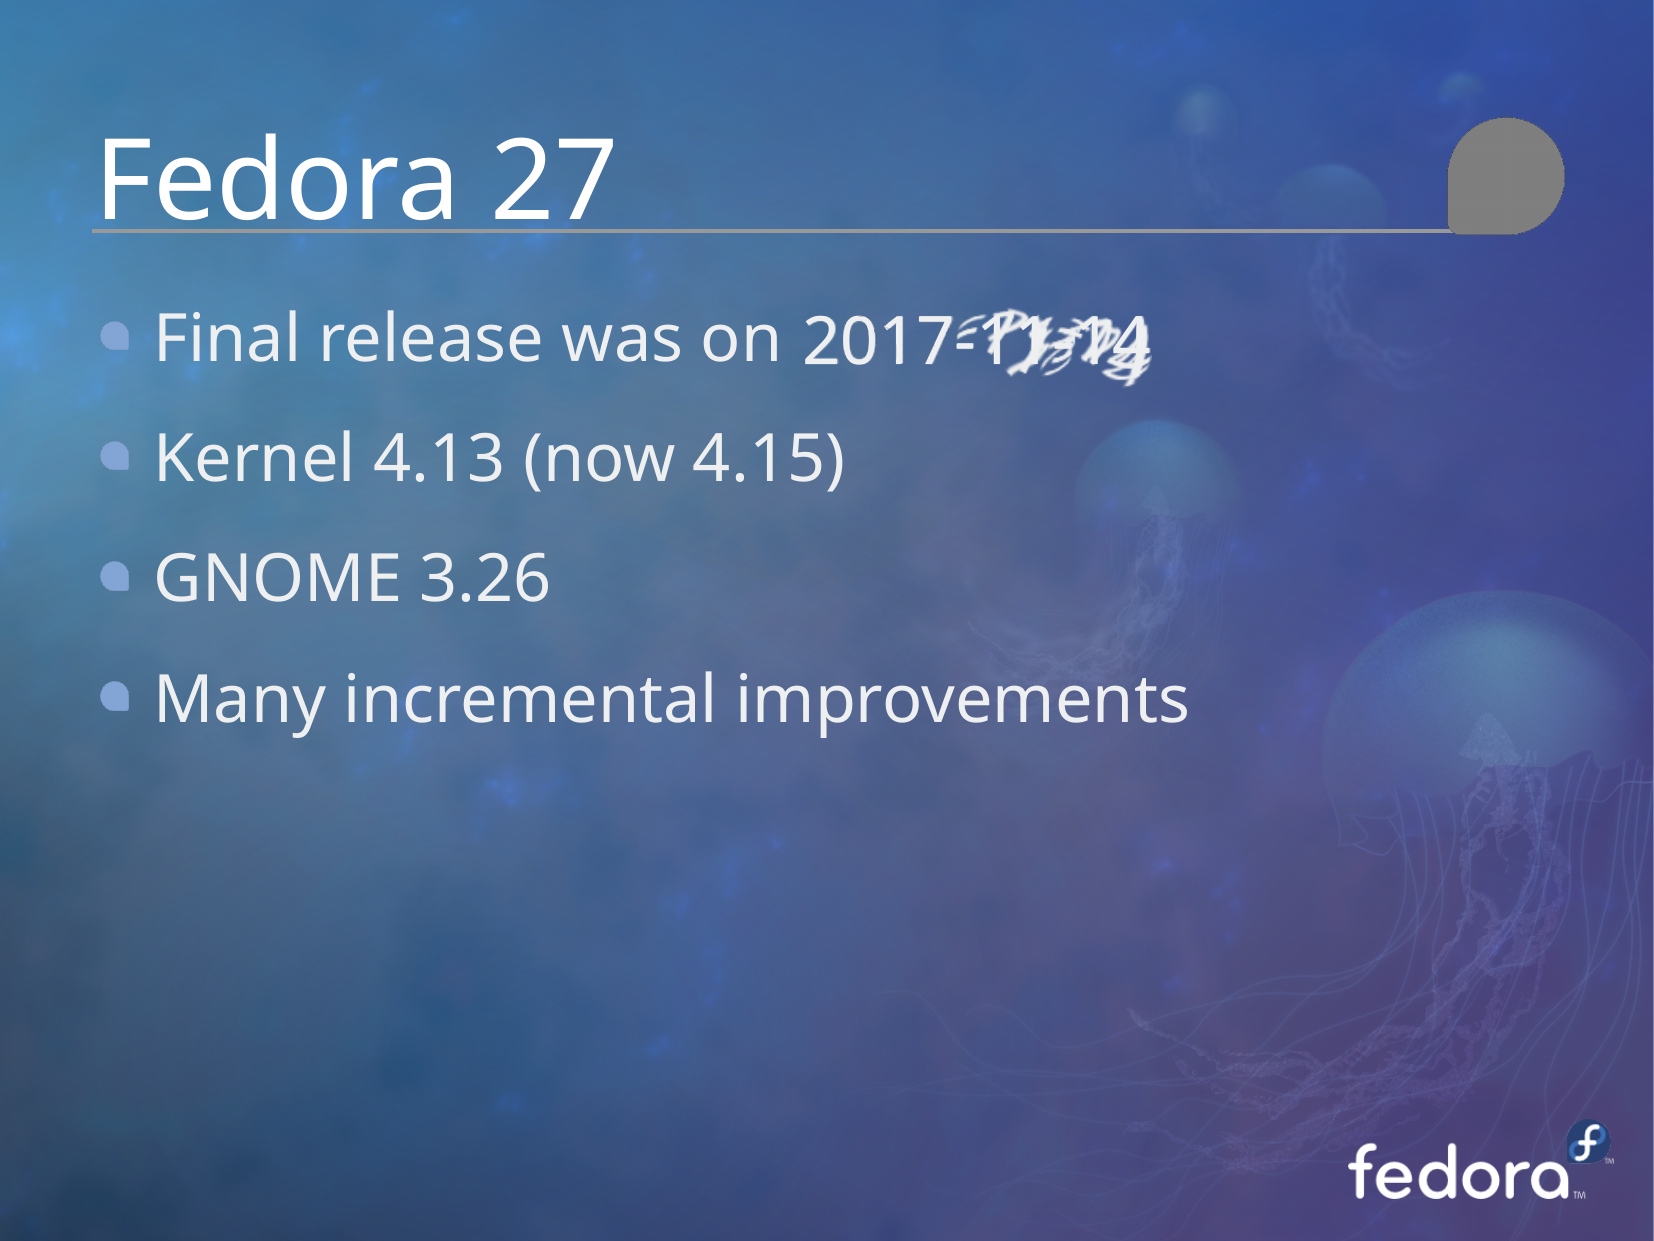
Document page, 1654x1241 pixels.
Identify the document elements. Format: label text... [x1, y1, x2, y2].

title Fedora 27 [94, 100, 1426, 251]
list Final release was on Kernel 4.13 (now 4.15) GNOME 3.26 Many incremental improvements [82, 290, 1571, 1094]
text_box 2017-11-14 [787, 285, 1167, 392]
picture [0, 0, 1654, 1241]
